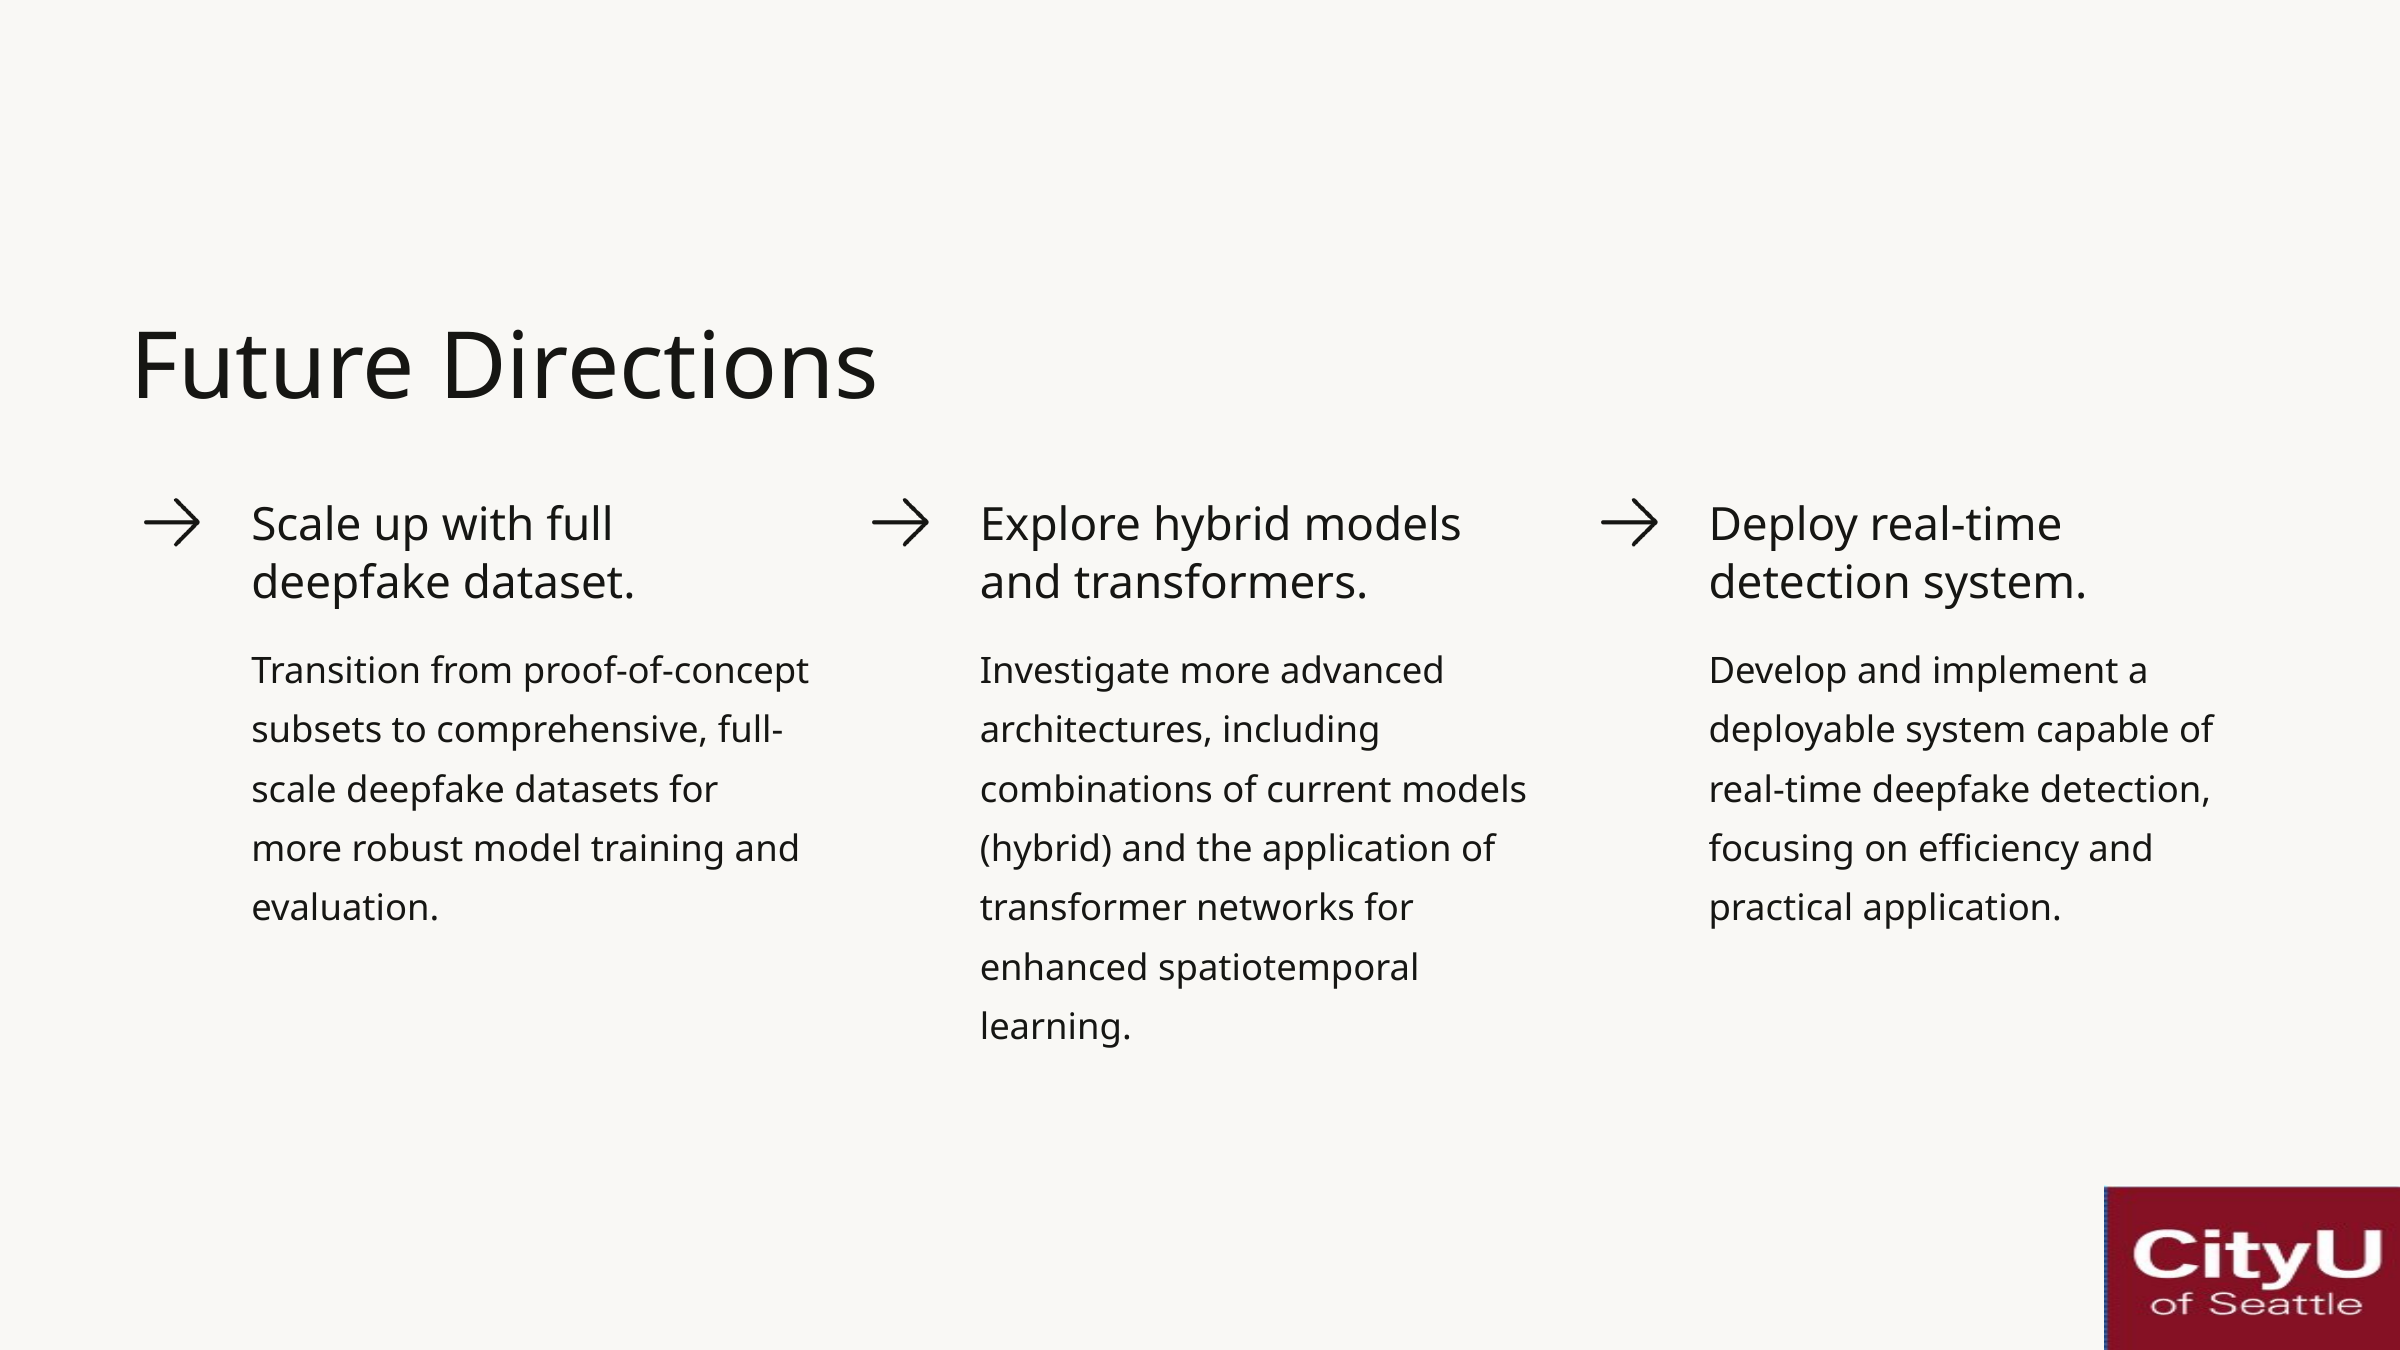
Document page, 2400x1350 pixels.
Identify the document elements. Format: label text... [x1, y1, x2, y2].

text_box Future Directions [130, 302, 1061, 418]
text_box Investigate more advanced architectures, including combinations of current models (hybrid) and the application of transformer networks for enhanced spatiotemporal learning. [980, 631, 1541, 1048]
picture [2104, 1185, 2400, 1350]
text_box Transition from proof-of-concept subsets to comprehensive, full-scale deepfake datasets for more robust model training and evaluation. [251, 631, 812, 988]
picture [872, 486, 929, 557]
picture [144, 486, 200, 557]
picture [1601, 486, 1658, 557]
text_box Deploy real-time detection system. [1709, 493, 2270, 609]
text_box Scale up with full deepfake dataset. [251, 493, 812, 609]
text_box Explore hybrid models and transformers. [980, 493, 1541, 609]
text_box Develop and implement a deployable system capable of real-time deepfake detection, focusing on efficiency and practical application. [1709, 631, 2270, 929]
